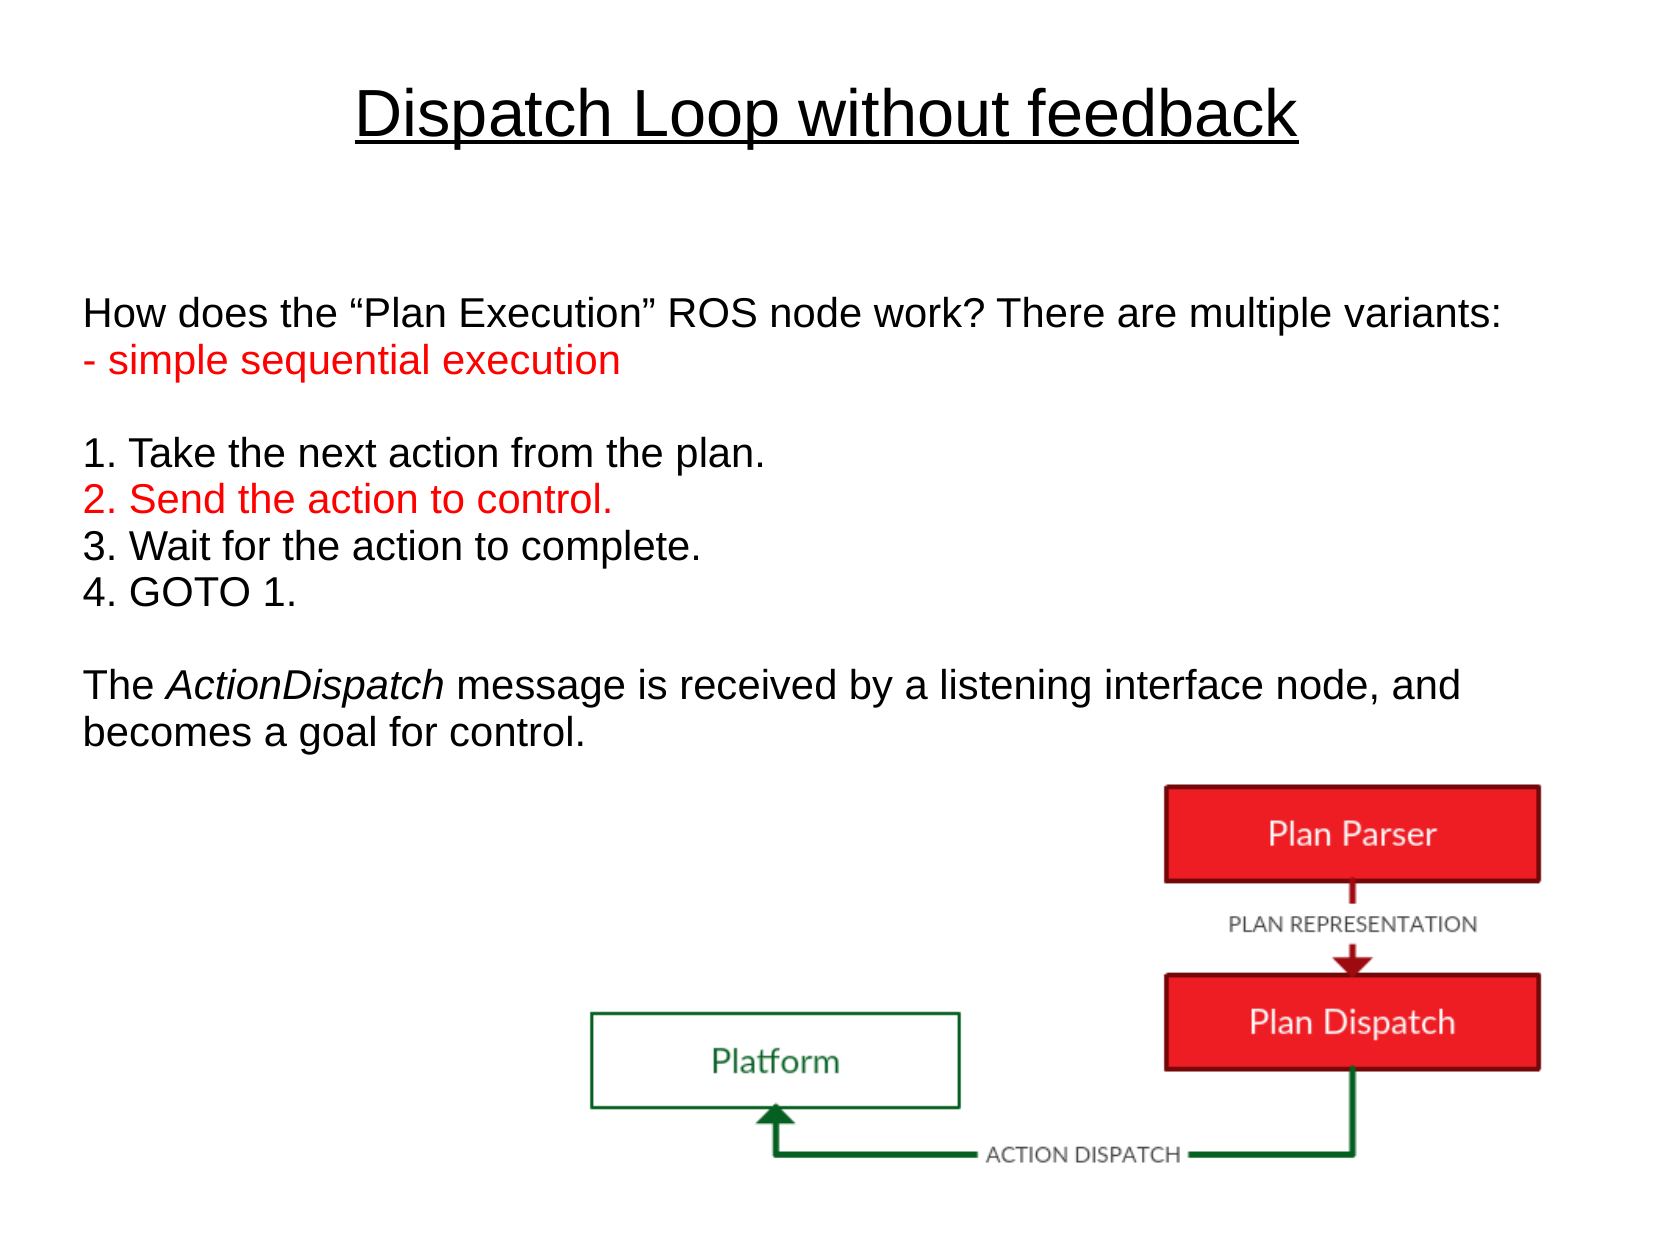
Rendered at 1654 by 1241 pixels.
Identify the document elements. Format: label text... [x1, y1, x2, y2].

picture [567, 1010, 1571, 1202]
subtitle How does the “Plan Execution” ROS node work? There are multiple variants: - simple sequential execution 1. Take the next action from the plan. 2. Send the action to control. 3. Wait for the action to complete. 4. GOTO 1. The ActionDispatch message is received by a listening interface node, and becomes a goal for control. [82, 290, 1571, 1010]
title Dispatch Loop without feedback [82, 49, 1571, 178]
